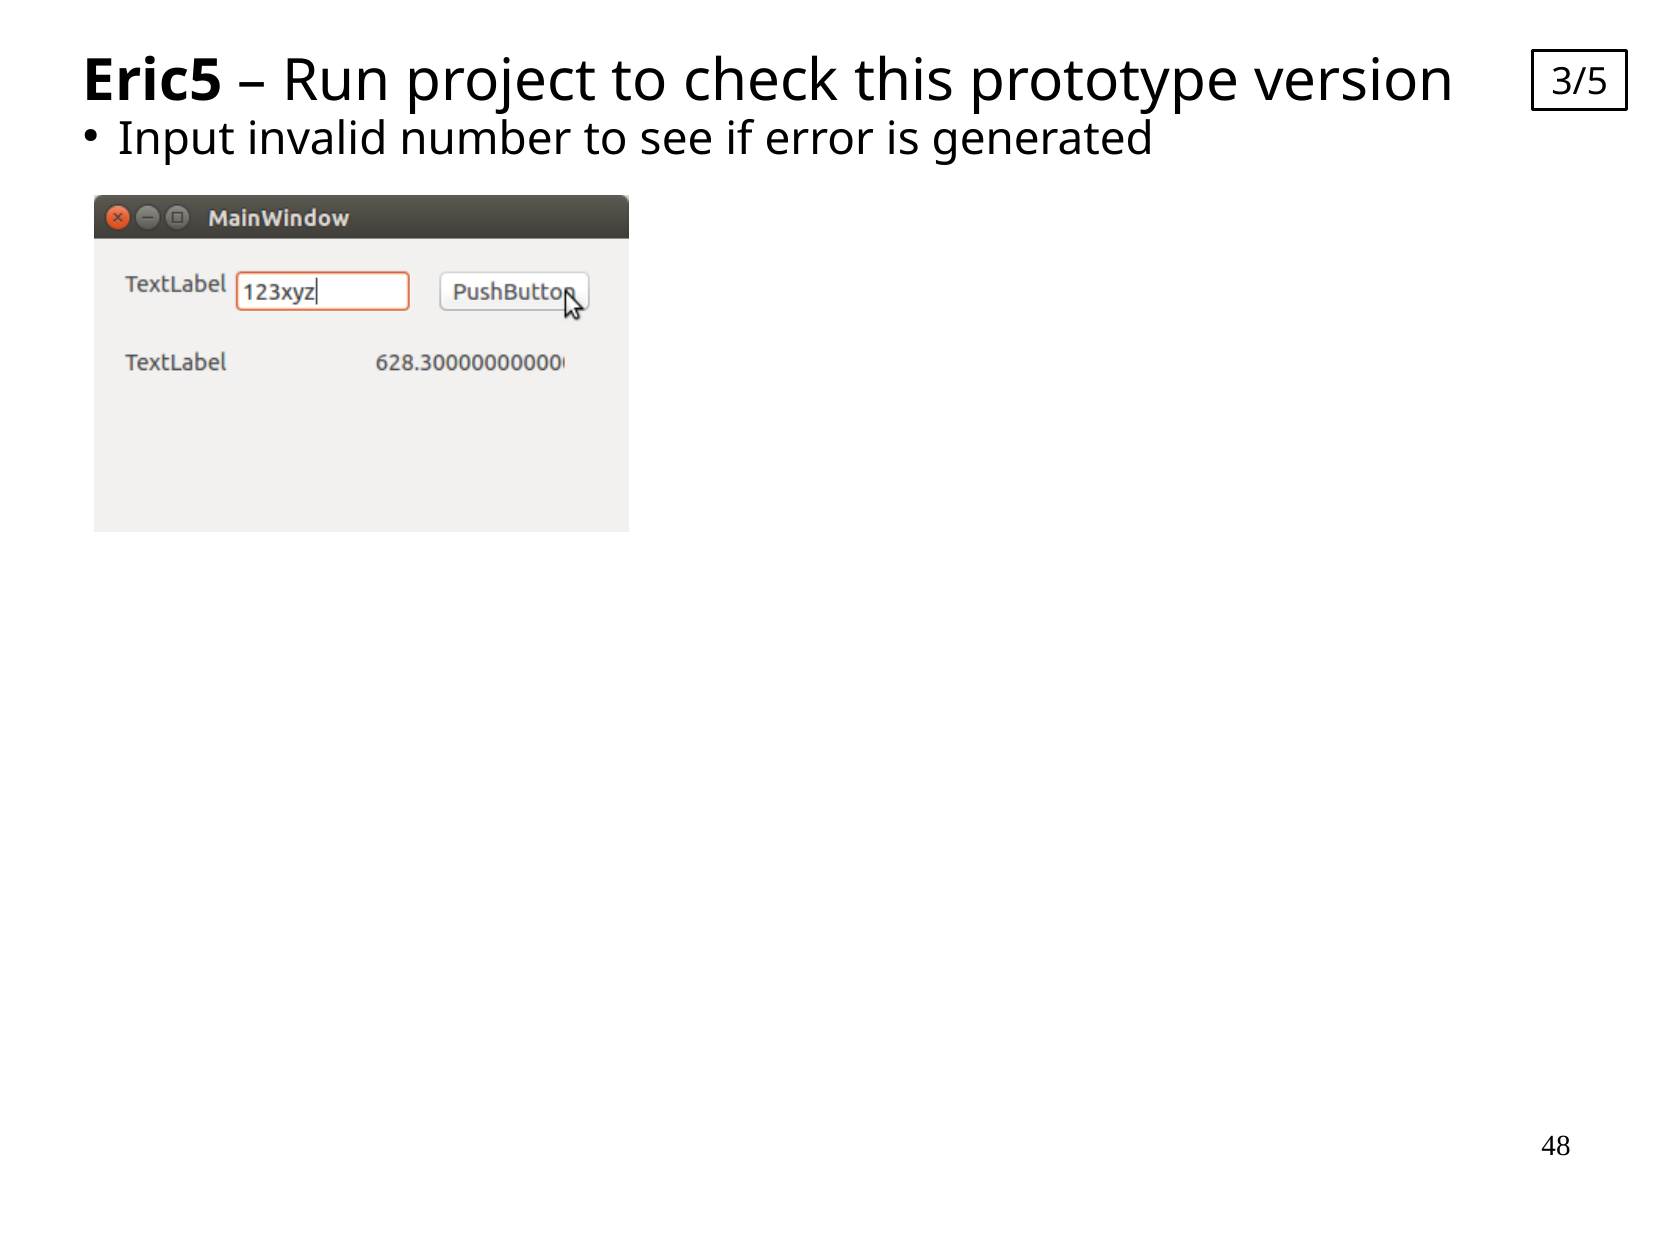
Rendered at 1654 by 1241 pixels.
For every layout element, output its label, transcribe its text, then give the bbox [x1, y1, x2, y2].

picture [94, 195, 629, 532]
title Eric5 – Run project to check this prototype version [82, 39, 1571, 94]
text_box Input invalid number to see if error is generated [82, 94, 1571, 180]
text_box 3/5 [1532, 50, 1627, 110]
